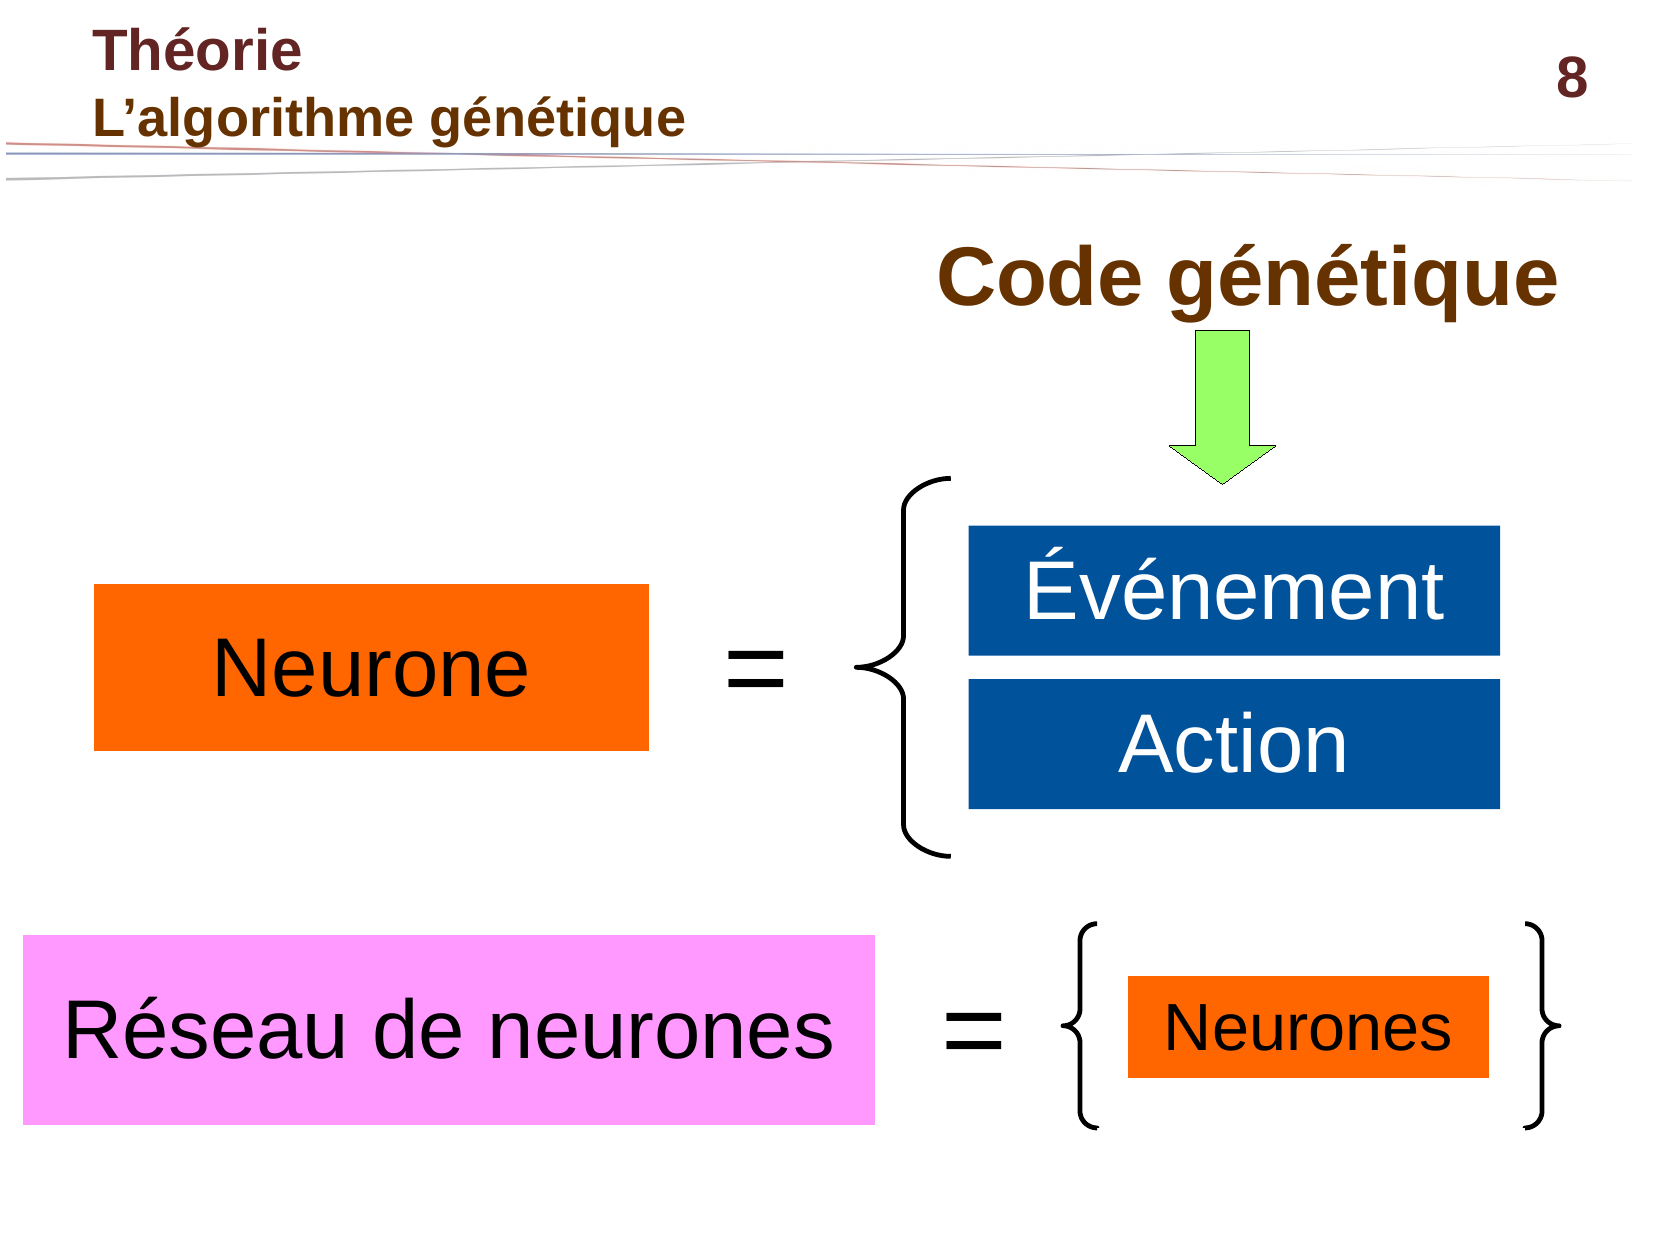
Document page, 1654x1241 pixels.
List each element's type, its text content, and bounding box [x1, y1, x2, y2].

title Théorie L’algorithme génétique [0, 11, 780, 130]
text_box Neurone [94, 584, 649, 751]
text_box = [708, 597, 805, 739]
picture [6, 133, 1632, 208]
title 8 [1507, 15, 1638, 134]
text_box Code génétique [921, 222, 1575, 335]
text_box Réseau de neurones [23, 935, 875, 1125]
text_box Neurones [1128, 976, 1489, 1078]
text_box = [927, 959, 1023, 1101]
text_box [1169, 330, 1276, 485]
text_box Action [968, 679, 1501, 810]
text_box Événement [968, 525, 1501, 656]
